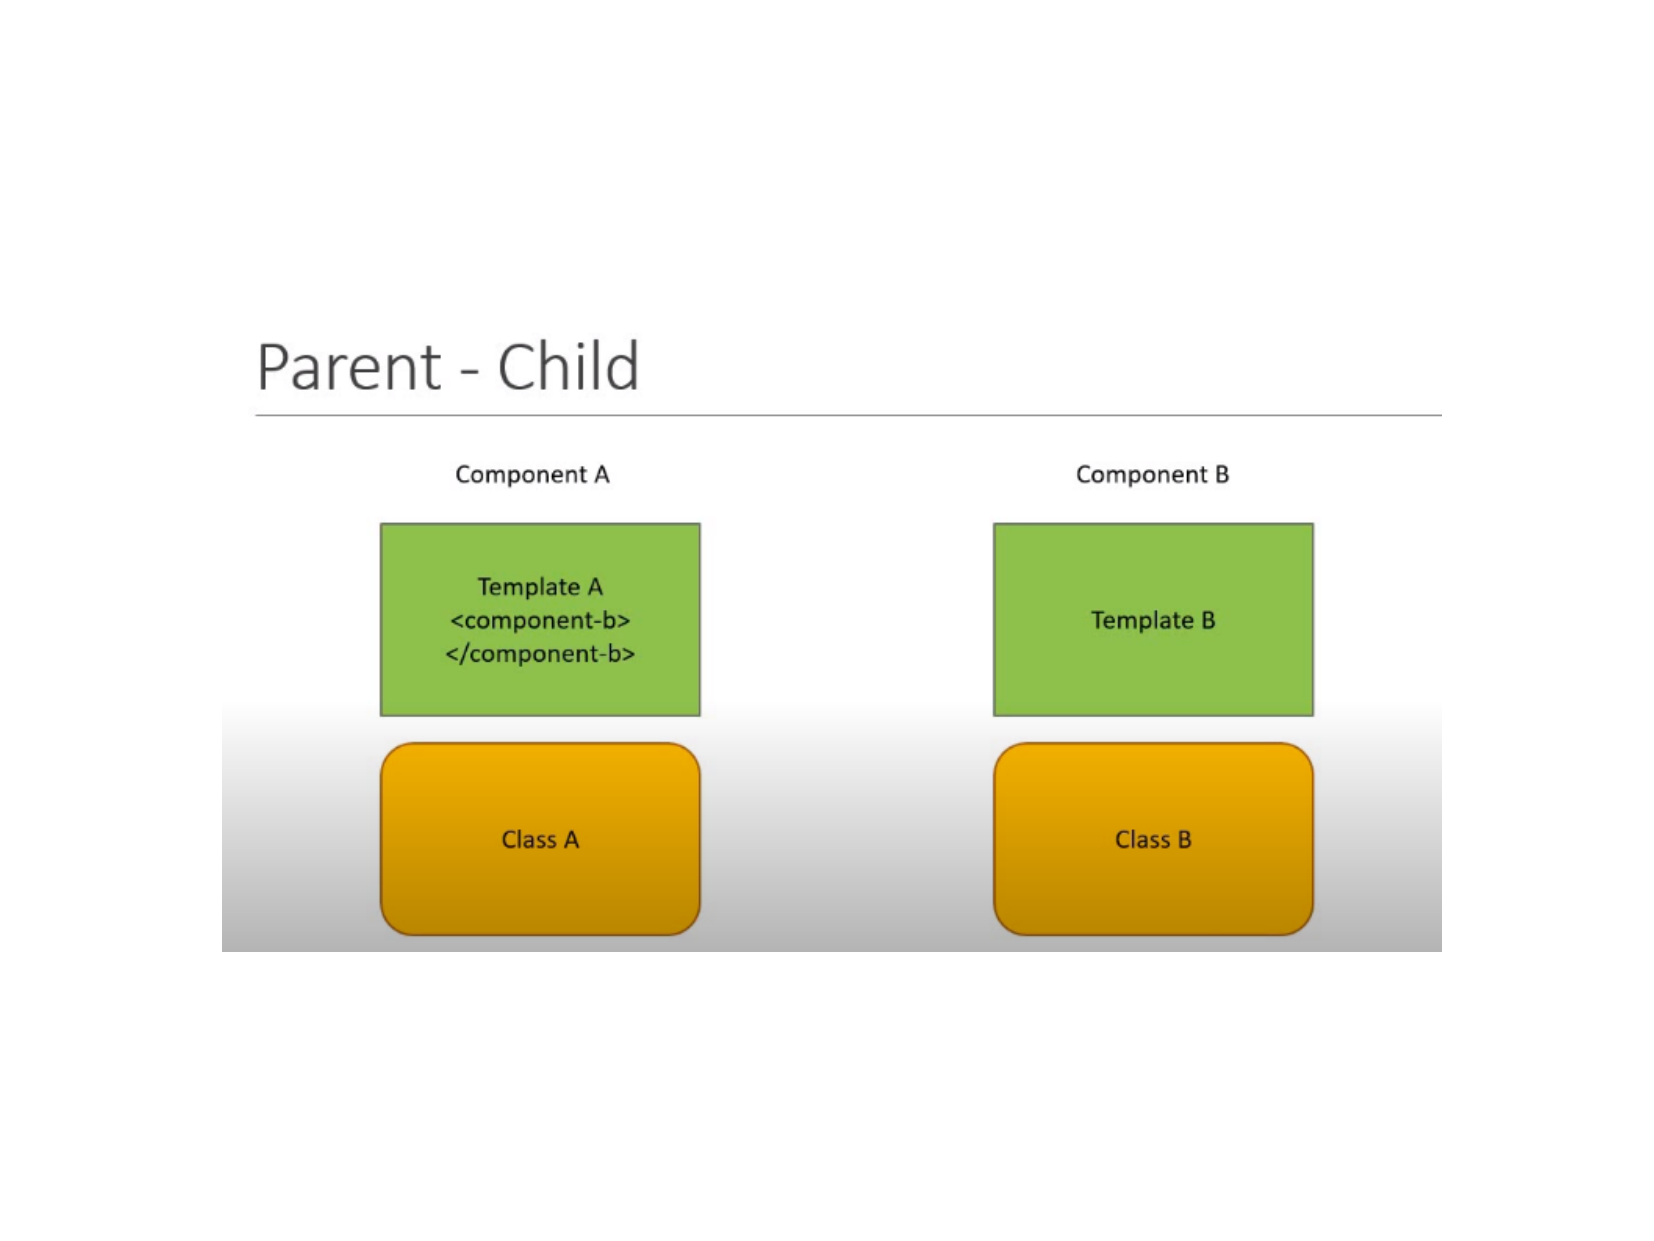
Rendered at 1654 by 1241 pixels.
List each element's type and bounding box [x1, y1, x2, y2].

picture [222, 288, 1442, 952]
